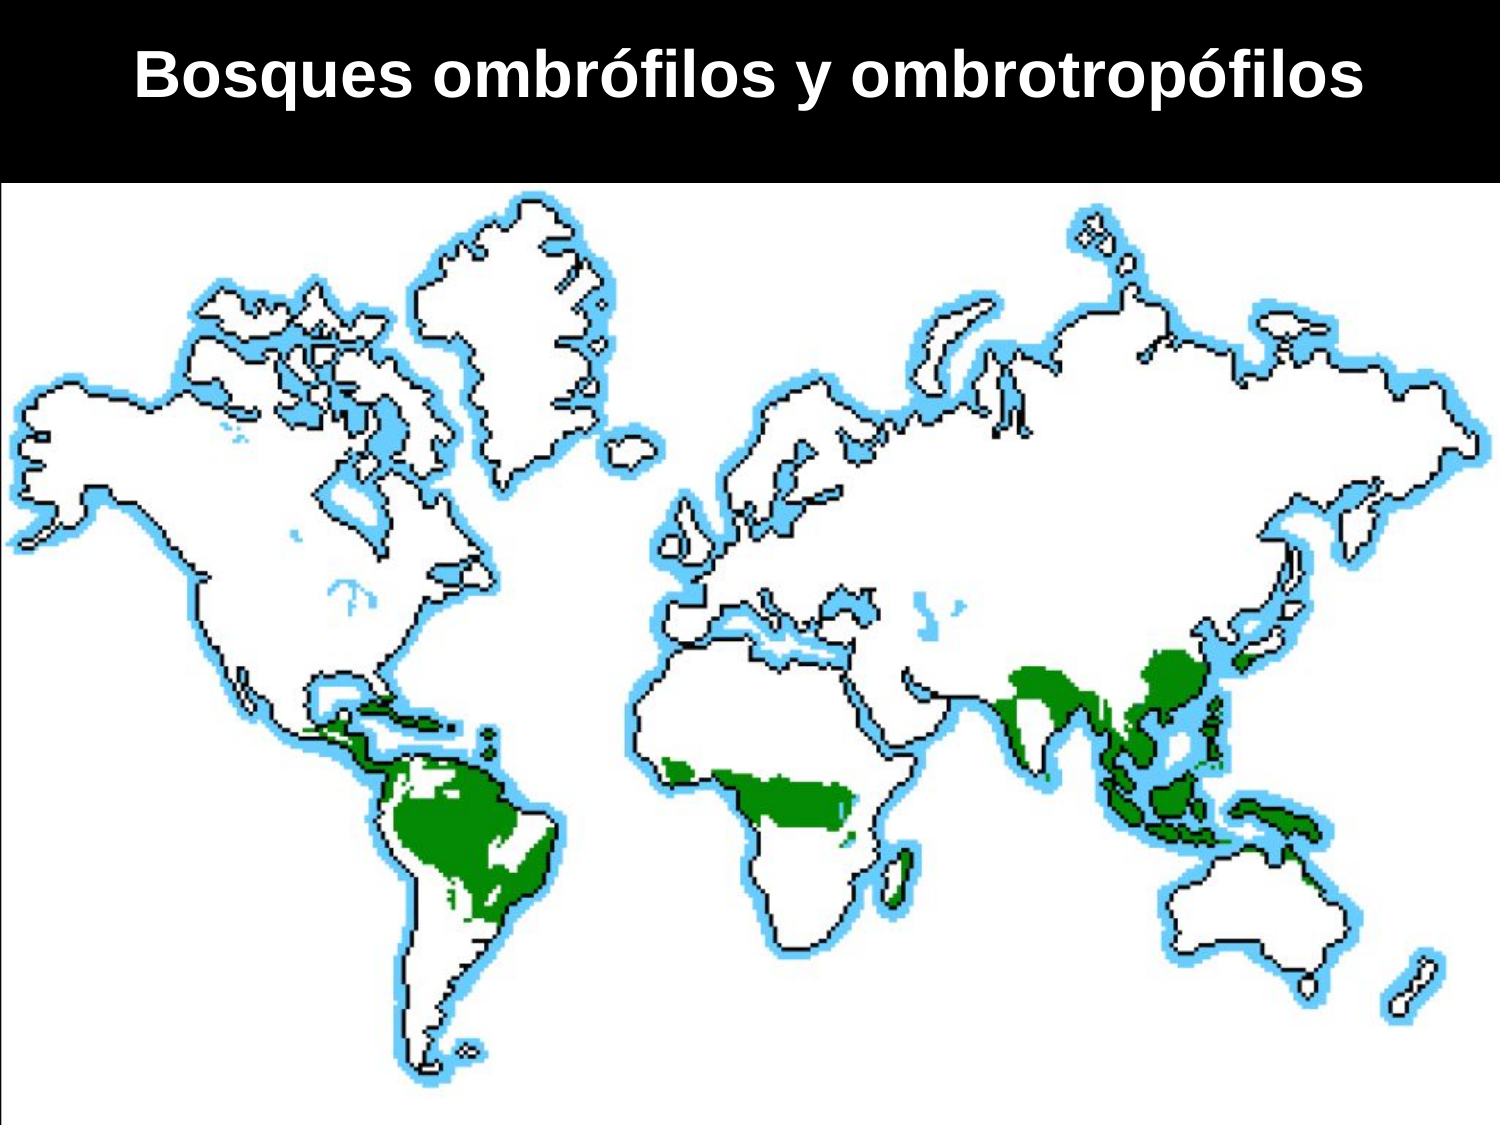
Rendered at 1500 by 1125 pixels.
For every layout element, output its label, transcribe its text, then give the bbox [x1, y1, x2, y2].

picture [0, 183, 1500, 1125]
text_box Bosques ombrófilos y ombrotropófilos [0, 23, 1500, 114]
